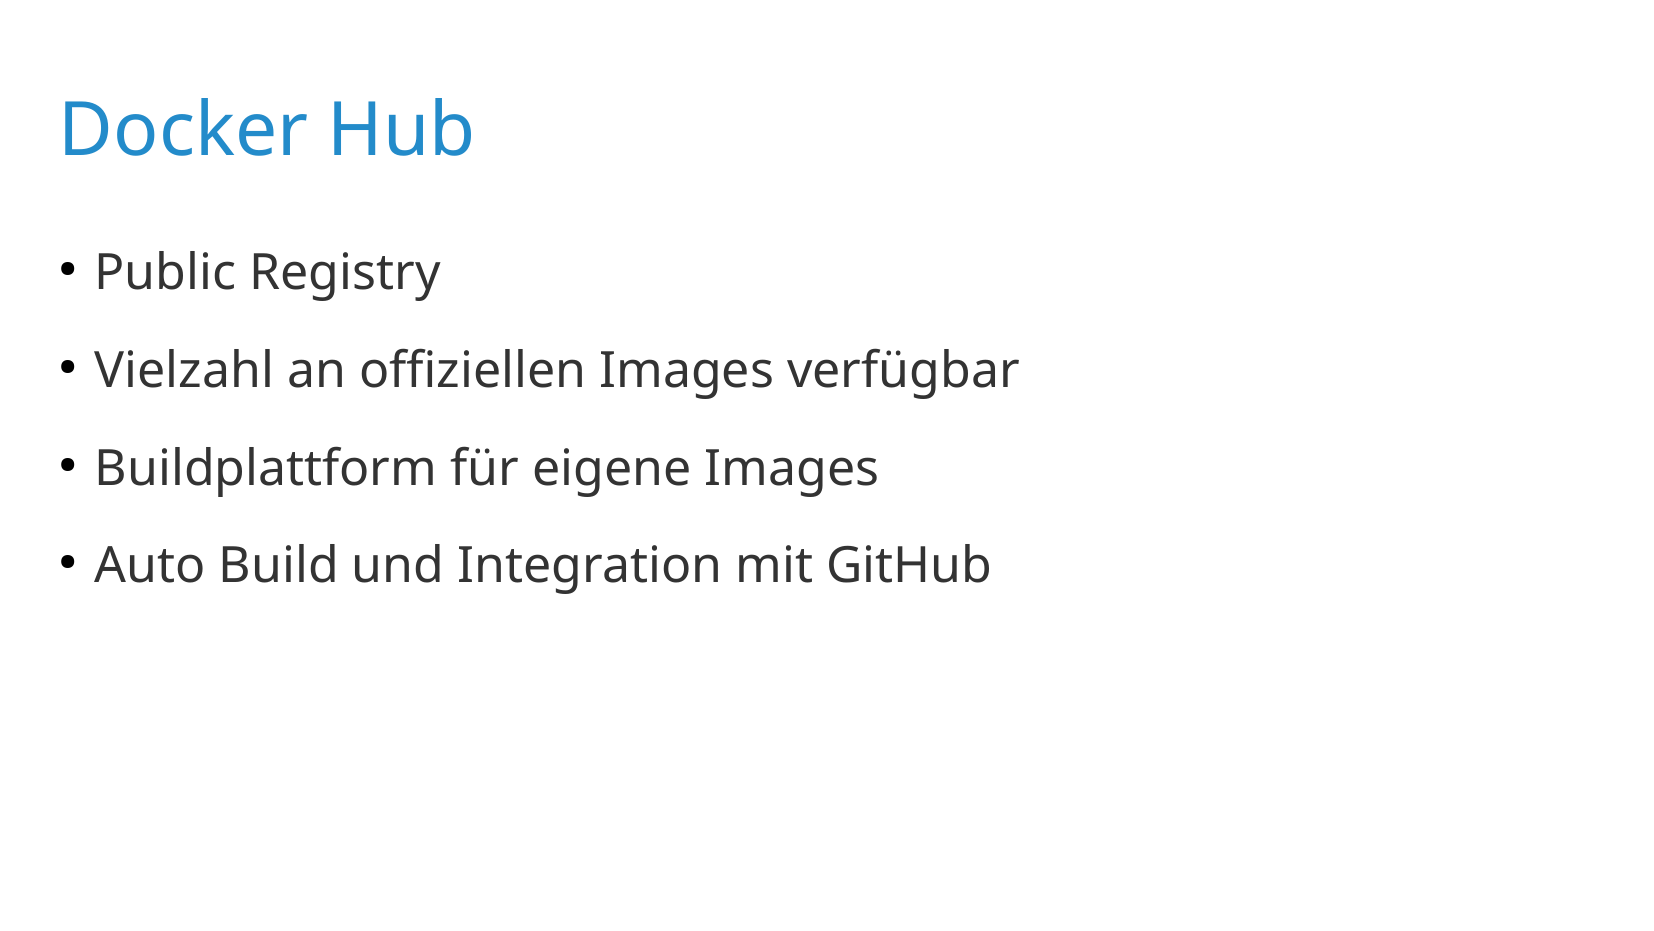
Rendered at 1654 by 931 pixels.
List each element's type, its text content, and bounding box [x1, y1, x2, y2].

title Docker Hub [59, 59, 1595, 178]
list Public Registry Vielzahl an offiziellen Images verfügbar Buildplattform für eigene Images Auto Build und Integration mit GitHub [59, 236, 1595, 768]
